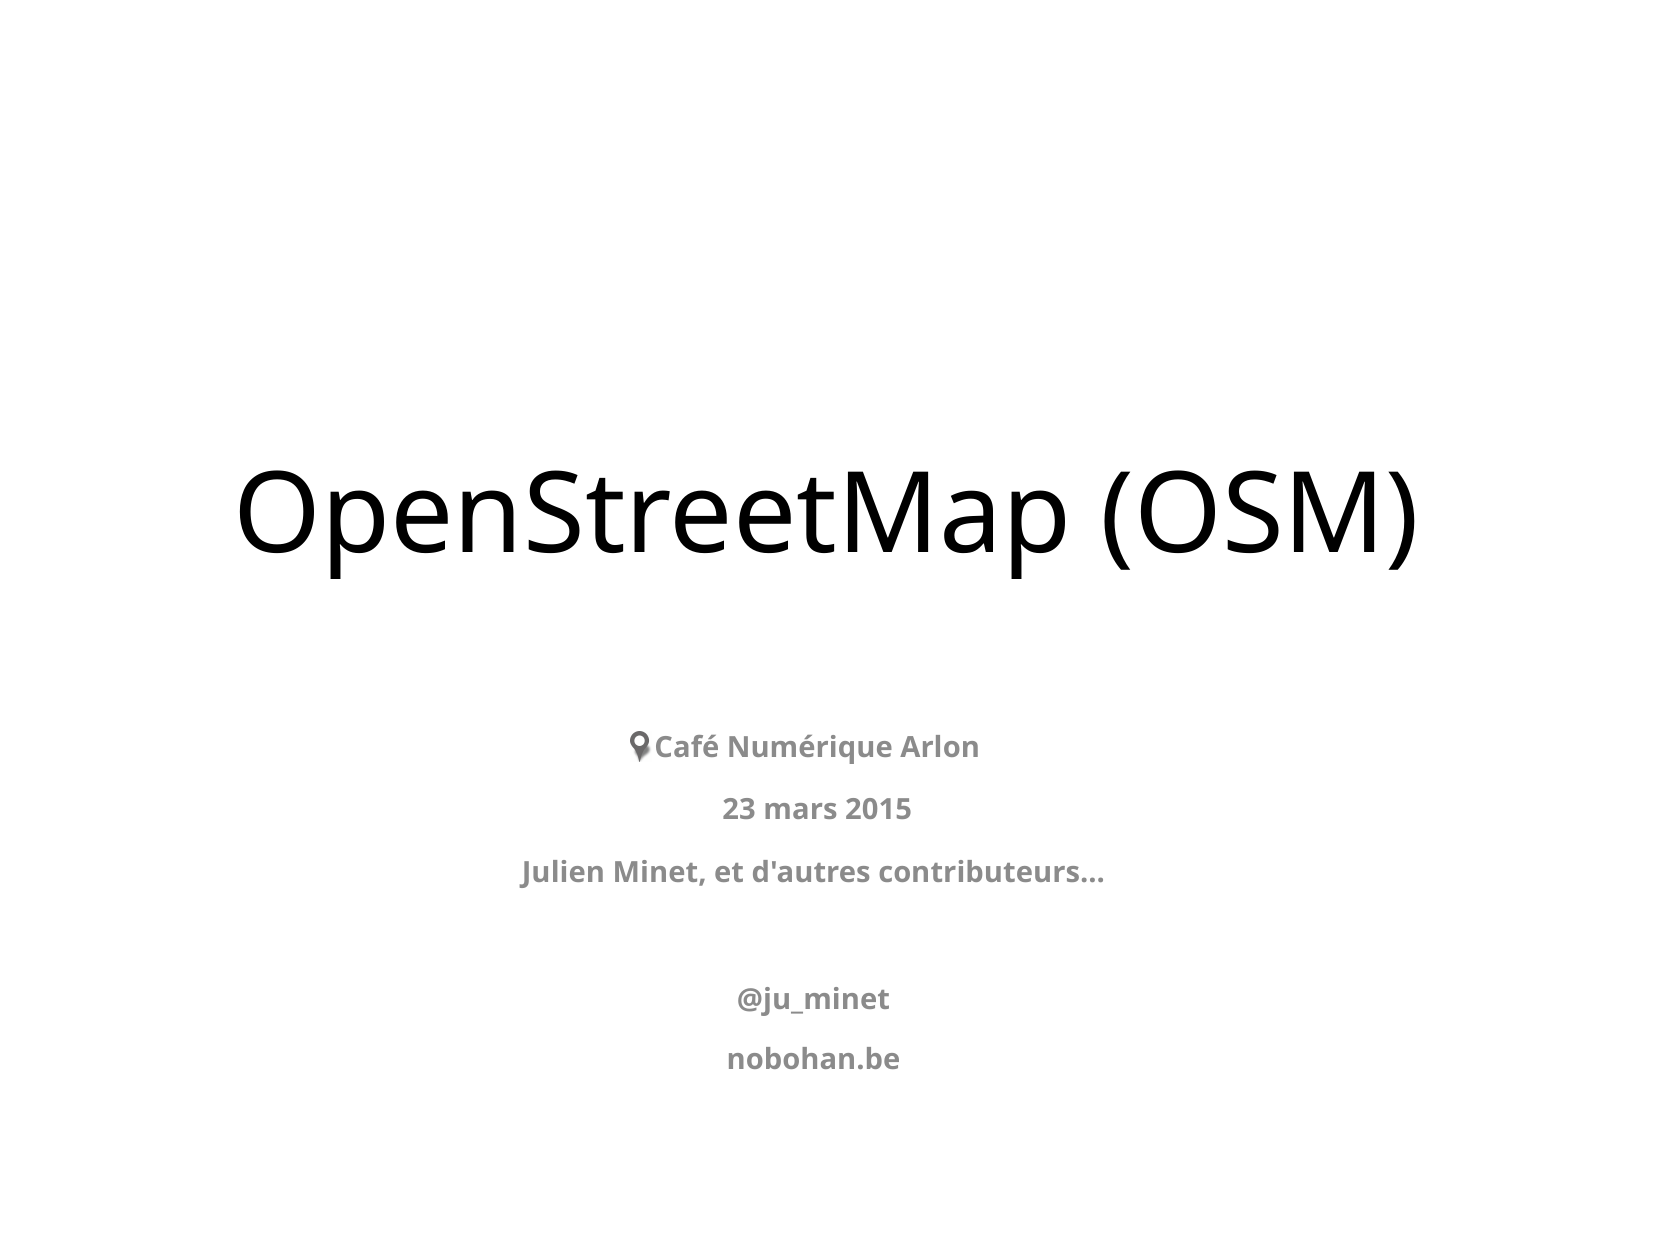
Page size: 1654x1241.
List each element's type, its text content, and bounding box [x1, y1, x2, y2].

title OpenStreetMap (OSM) [124, 375, 1530, 641]
picture [630, 731, 652, 762]
text_box Café Numérique Arlon 23 mars 2015 Julien Minet, et d'autres contributeurs... @ju_minet nobohan.be [149, 702, 1478, 1111]
